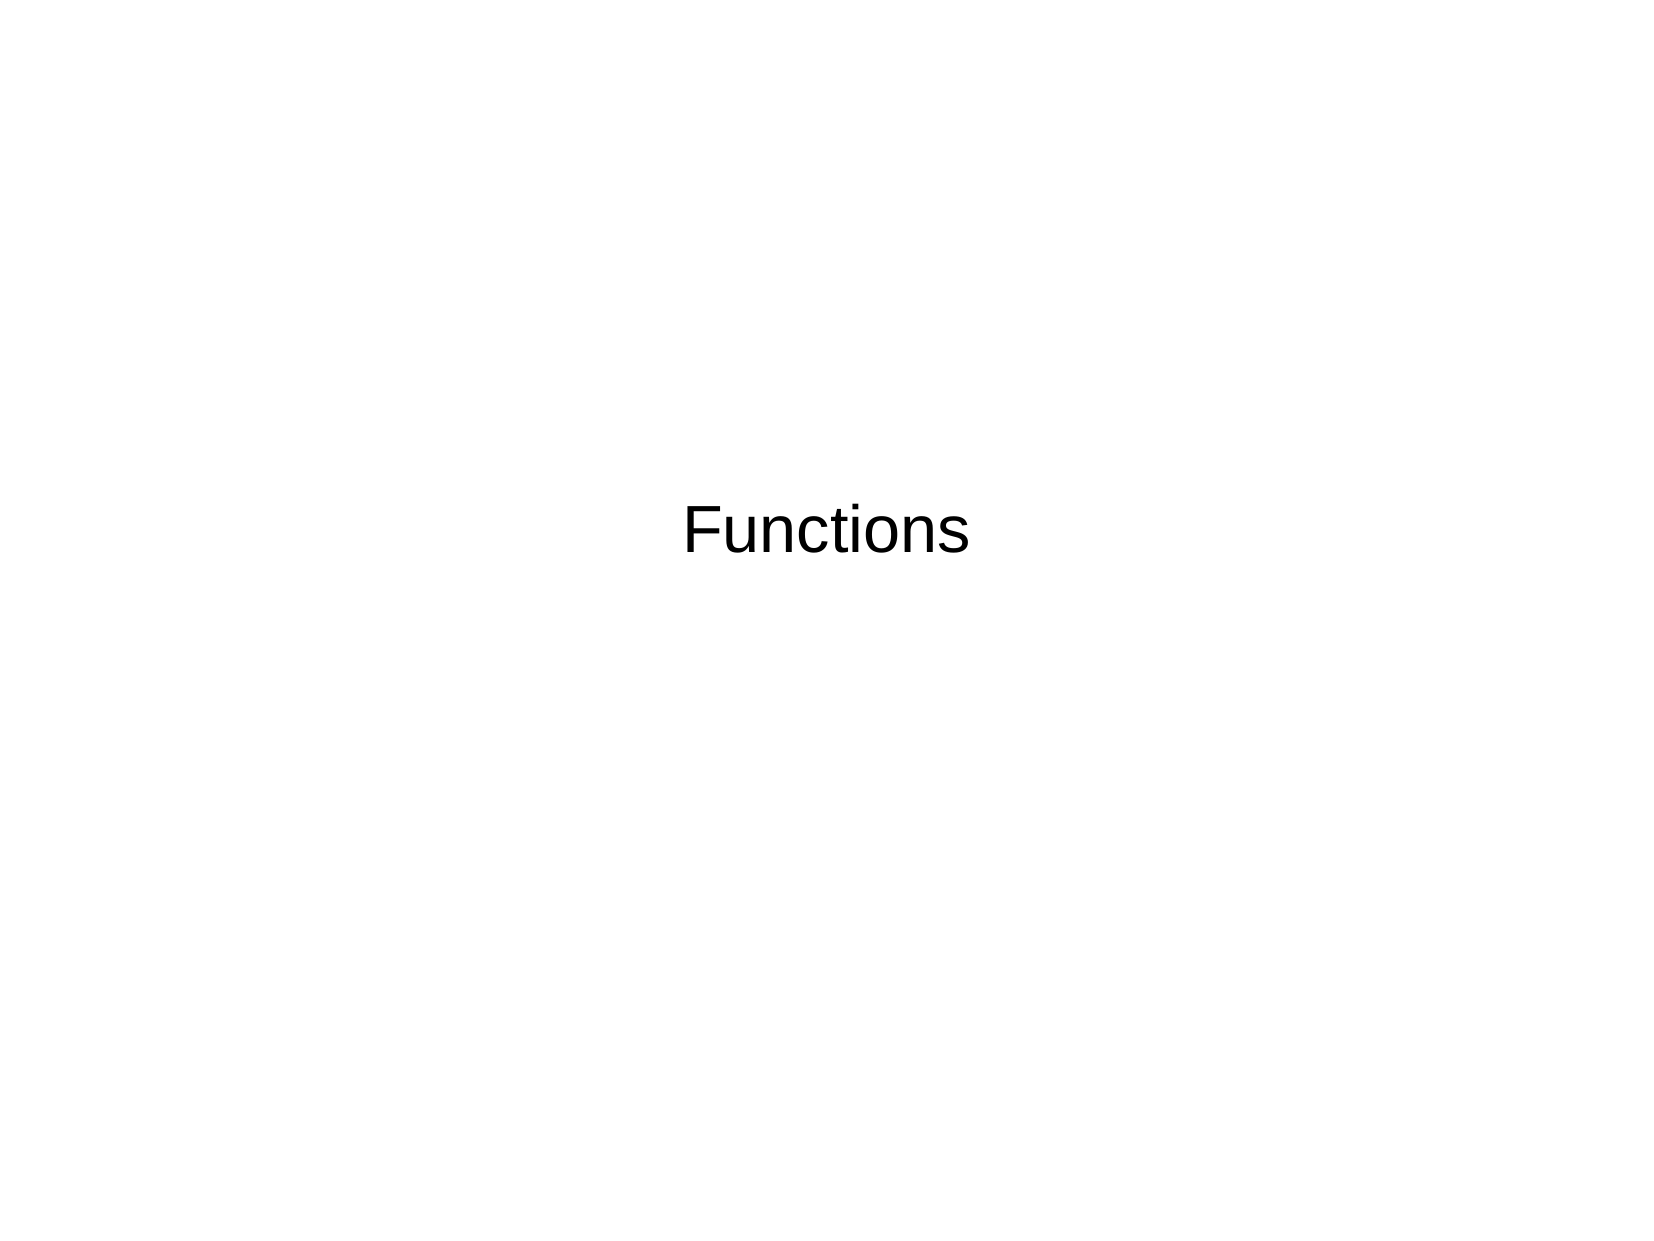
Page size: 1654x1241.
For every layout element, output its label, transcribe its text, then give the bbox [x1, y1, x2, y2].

subtitle Functions [82, 49, 1571, 1010]
